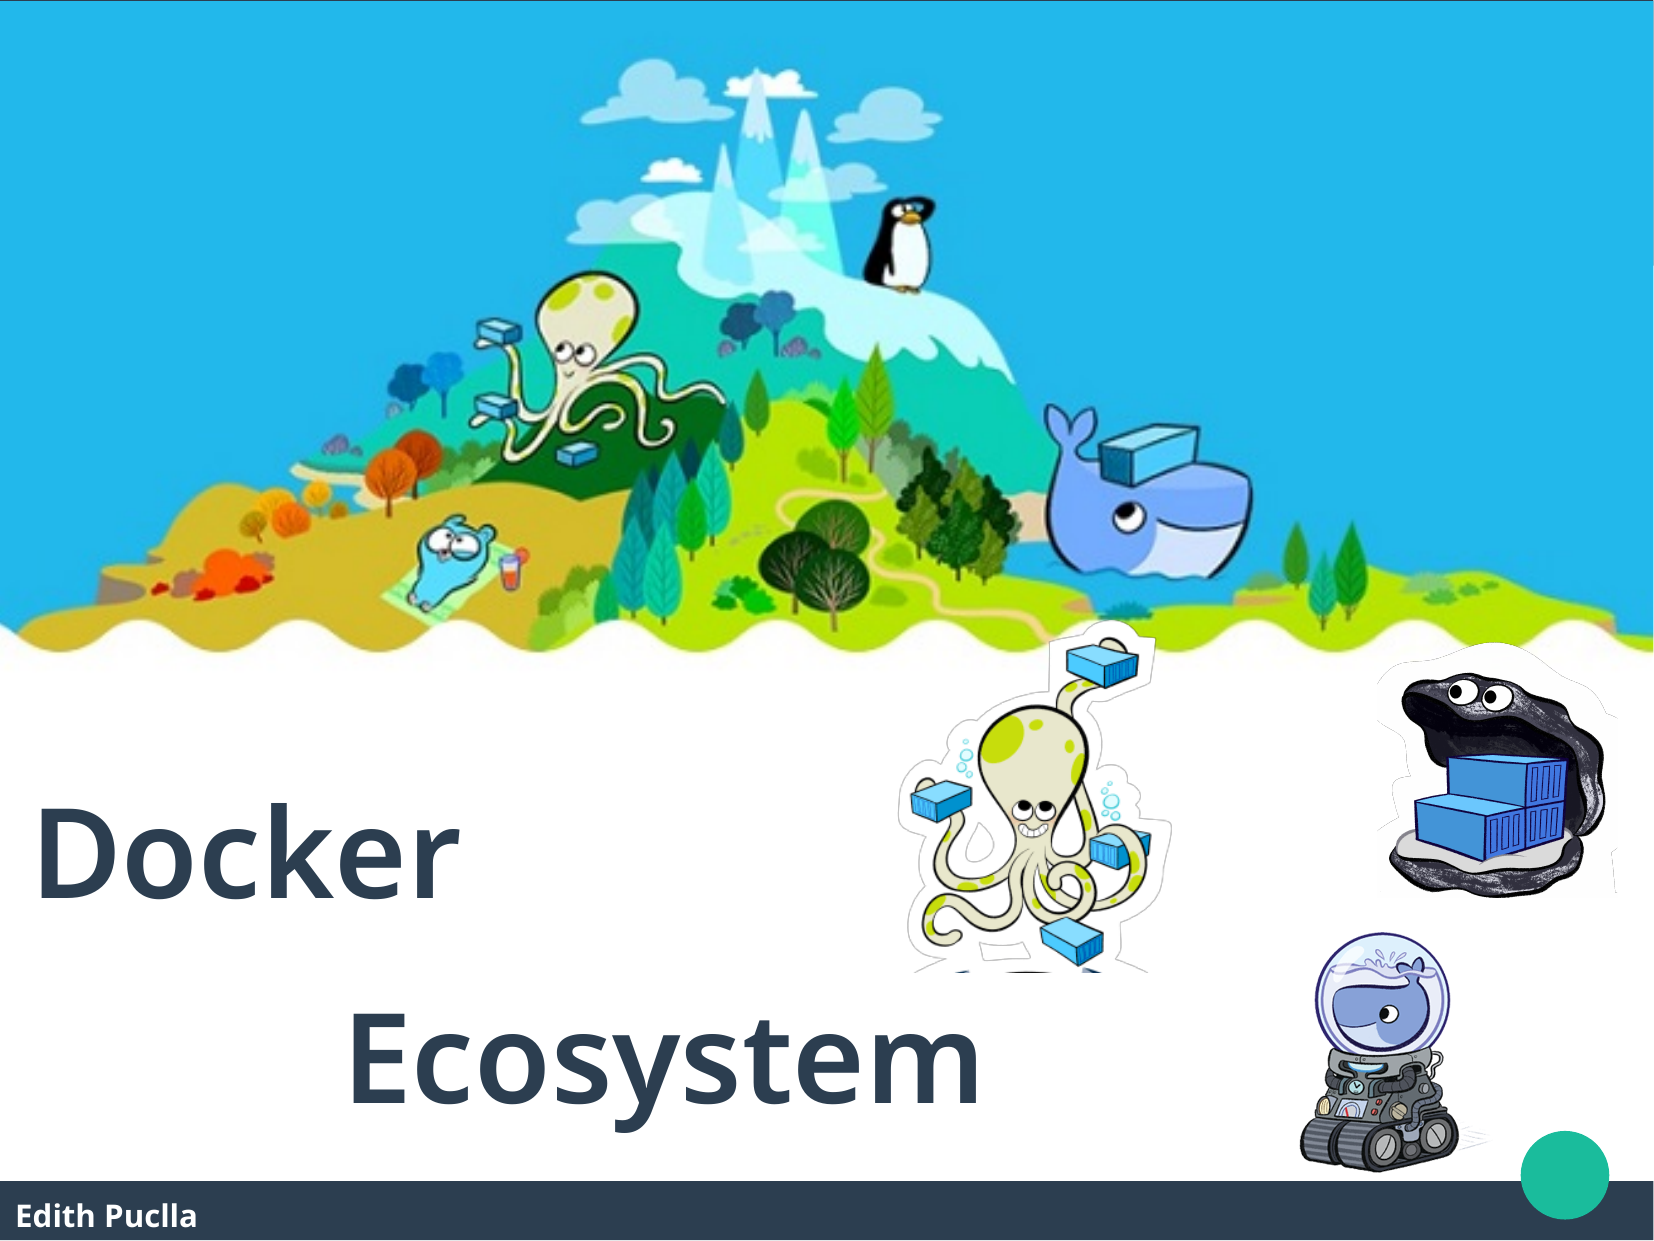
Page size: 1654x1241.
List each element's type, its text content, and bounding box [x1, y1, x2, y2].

title Docker Ecosystem [30, 768, 1566, 1118]
text_box Edith Puclla [15, 1164, 331, 1241]
picture [1272, 920, 1501, 1191]
picture [0, 1, 1654, 973]
